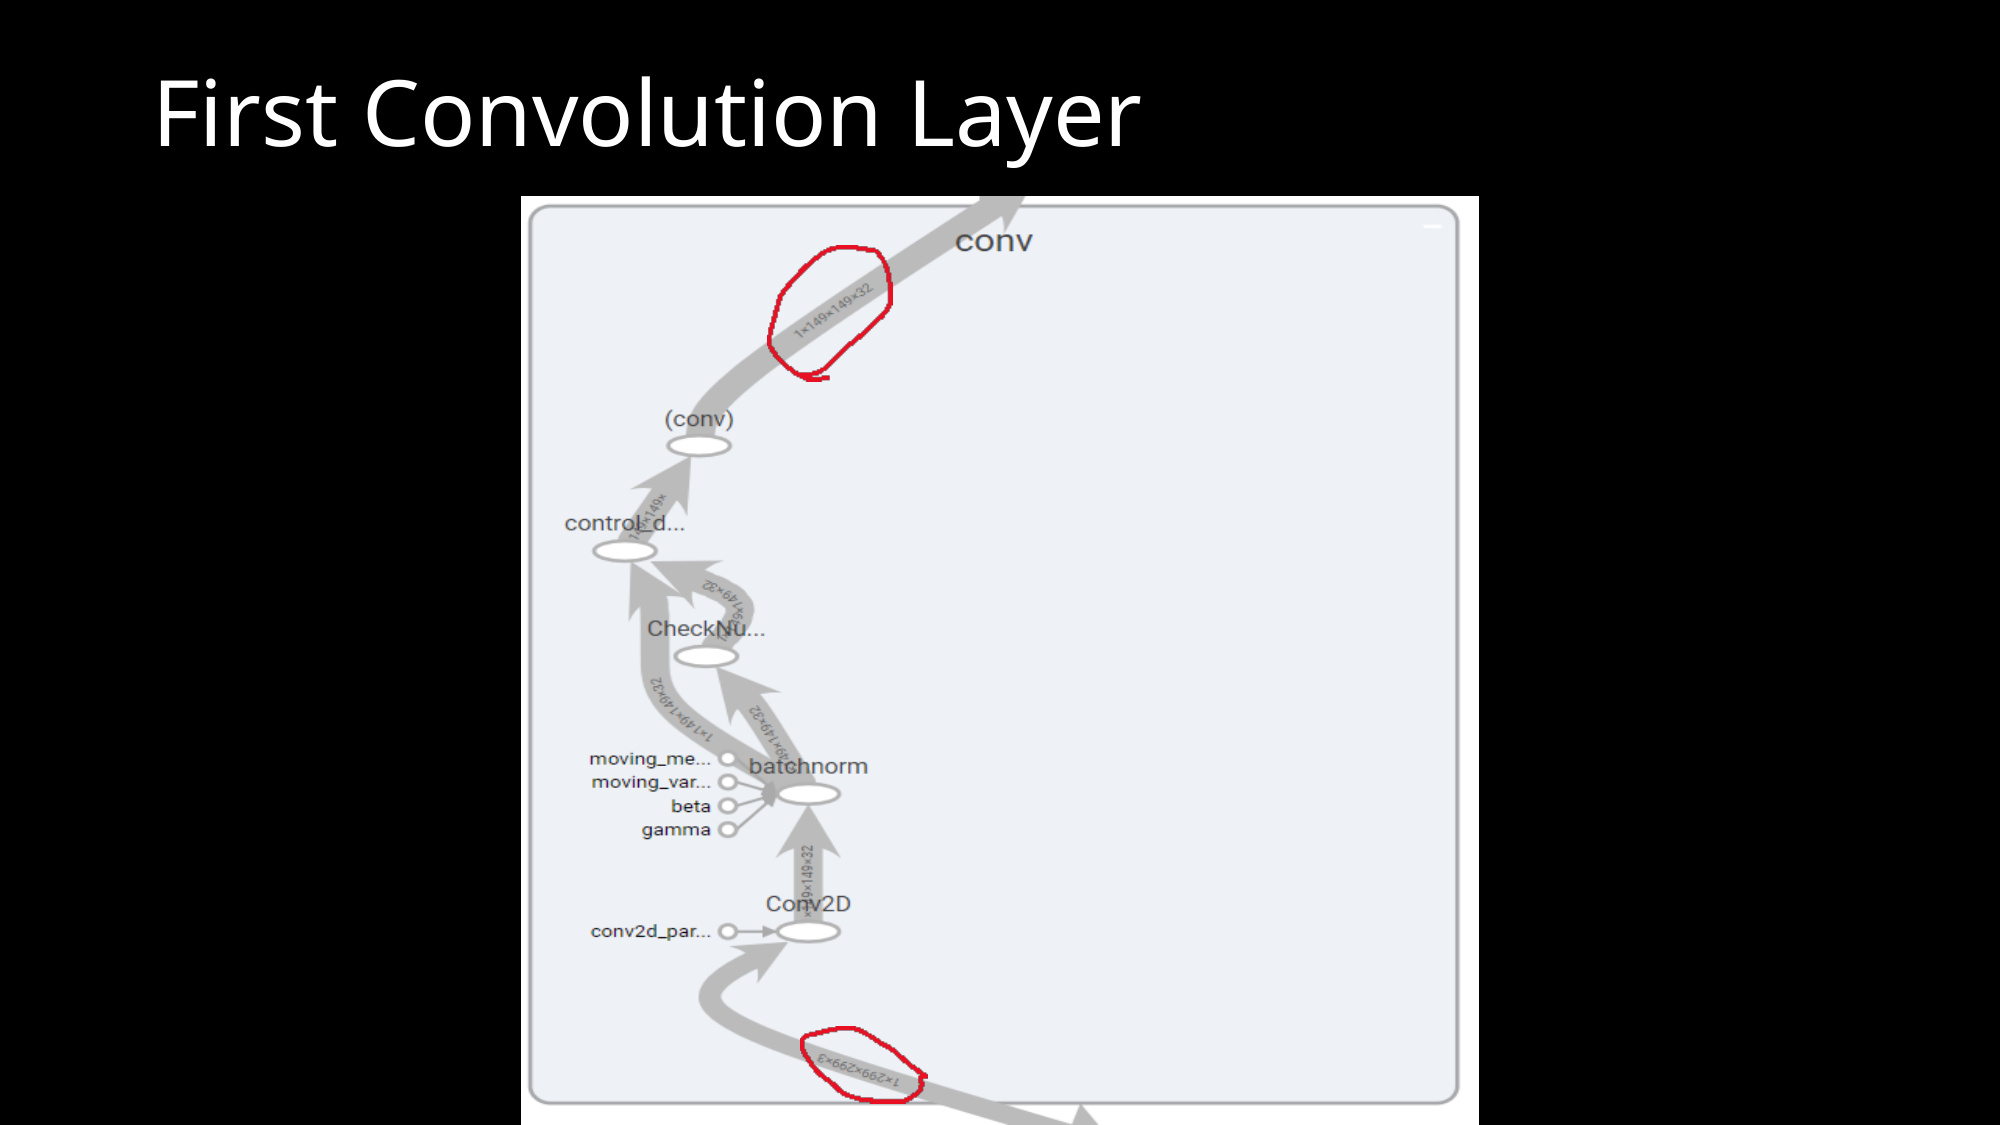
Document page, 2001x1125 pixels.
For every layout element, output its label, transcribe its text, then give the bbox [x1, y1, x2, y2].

picture [521, 196, 1479, 1125]
text_box First Convolution Layer [137, 59, 1863, 175]
